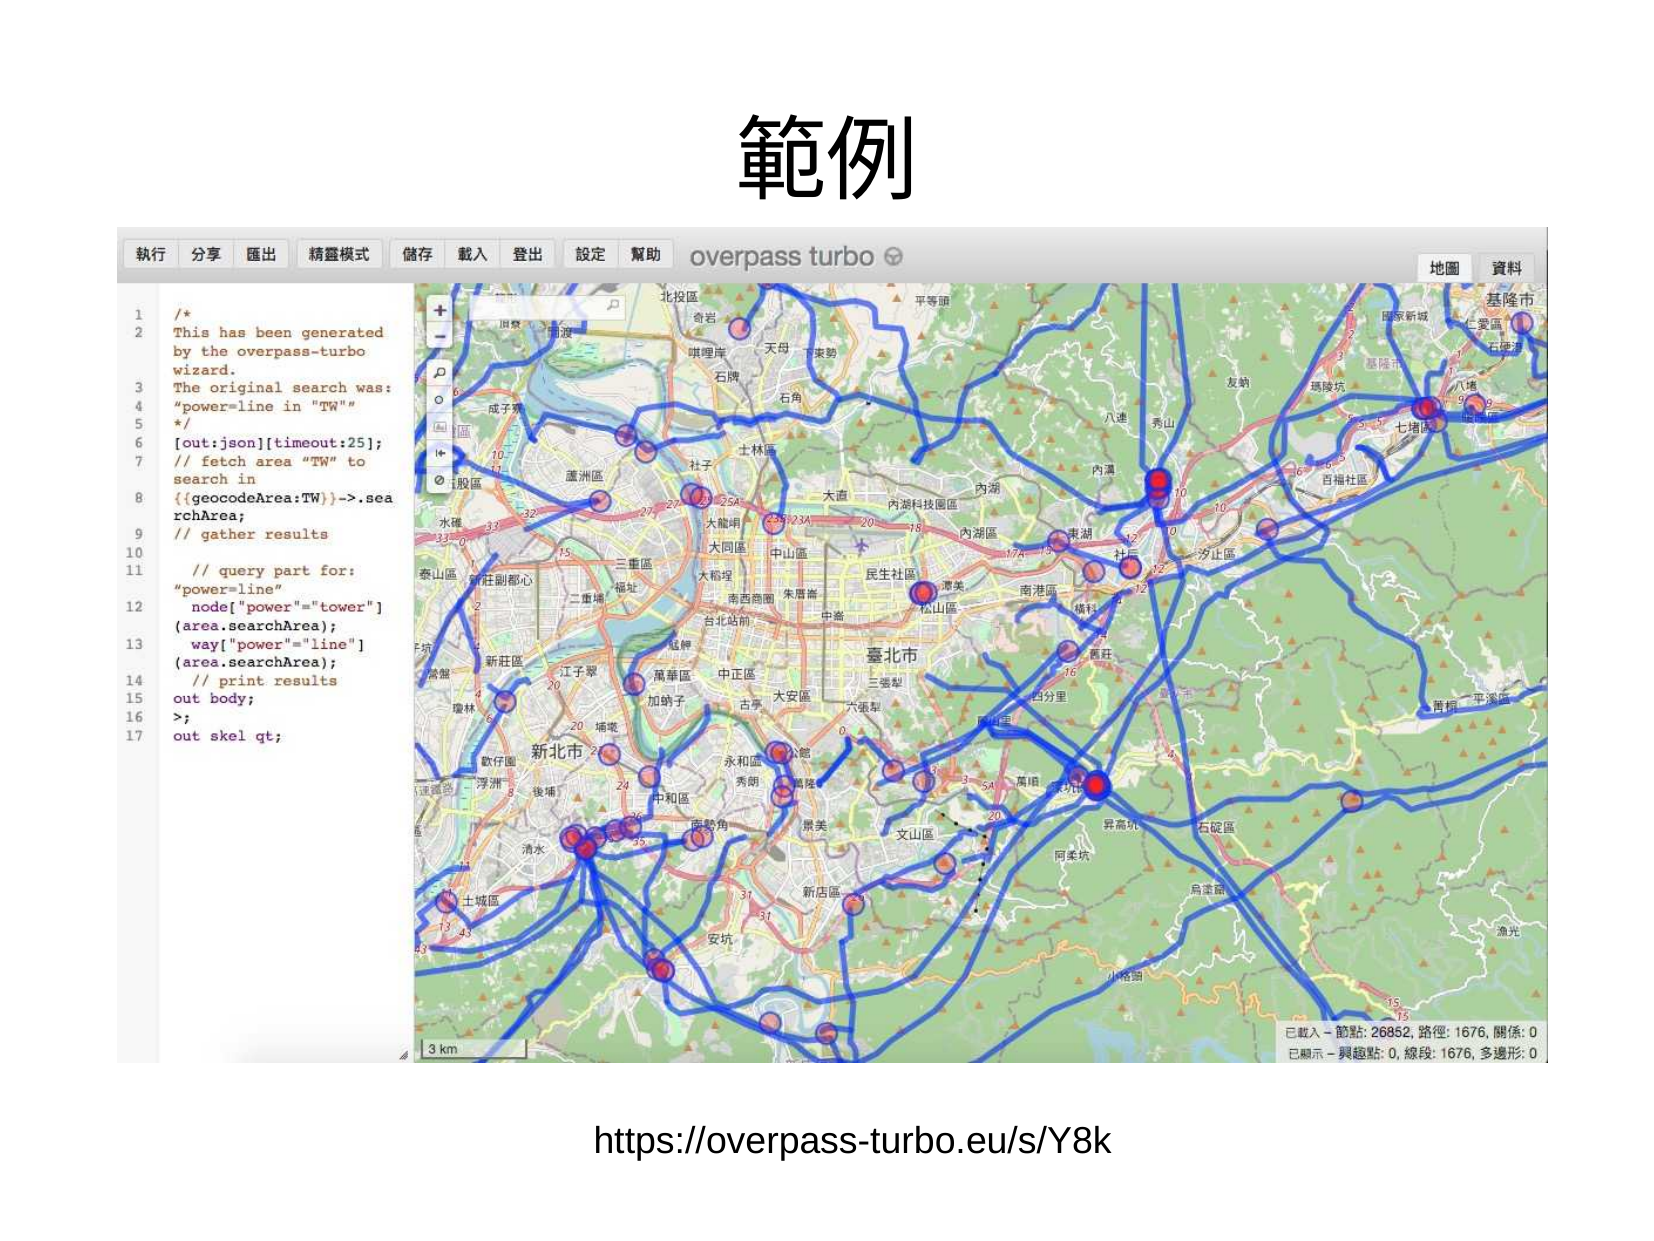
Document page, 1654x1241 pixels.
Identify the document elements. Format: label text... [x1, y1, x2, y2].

picture [117, 227, 1548, 1063]
text_box https://overpass-turbo.eu/s/Y8k [578, 1112, 1127, 1170]
title 範例 [82, 49, 1571, 257]
